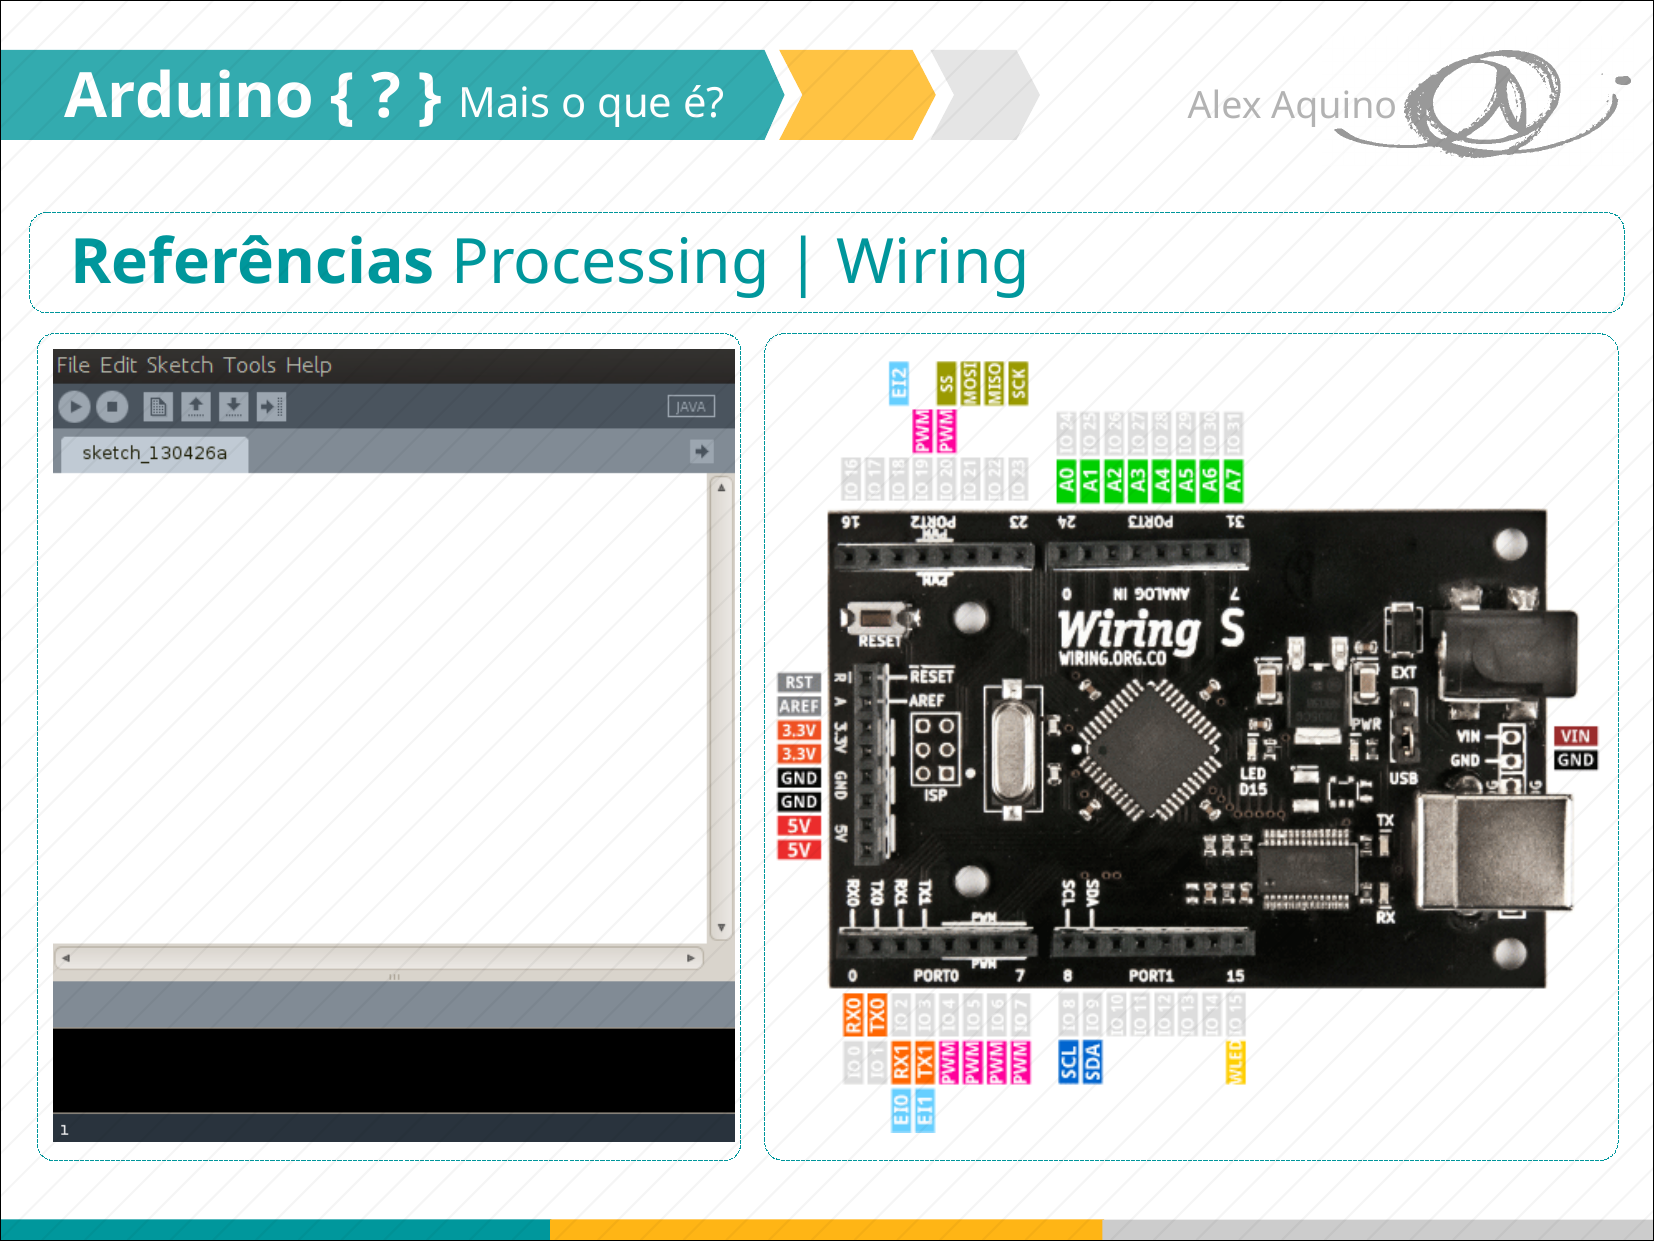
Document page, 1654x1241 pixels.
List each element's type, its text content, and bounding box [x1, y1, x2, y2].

text_box [0, 0, 1654, 1241]
text_box Alex Aquino [1172, 70, 1439, 132]
picture [1322, 36, 1634, 166]
